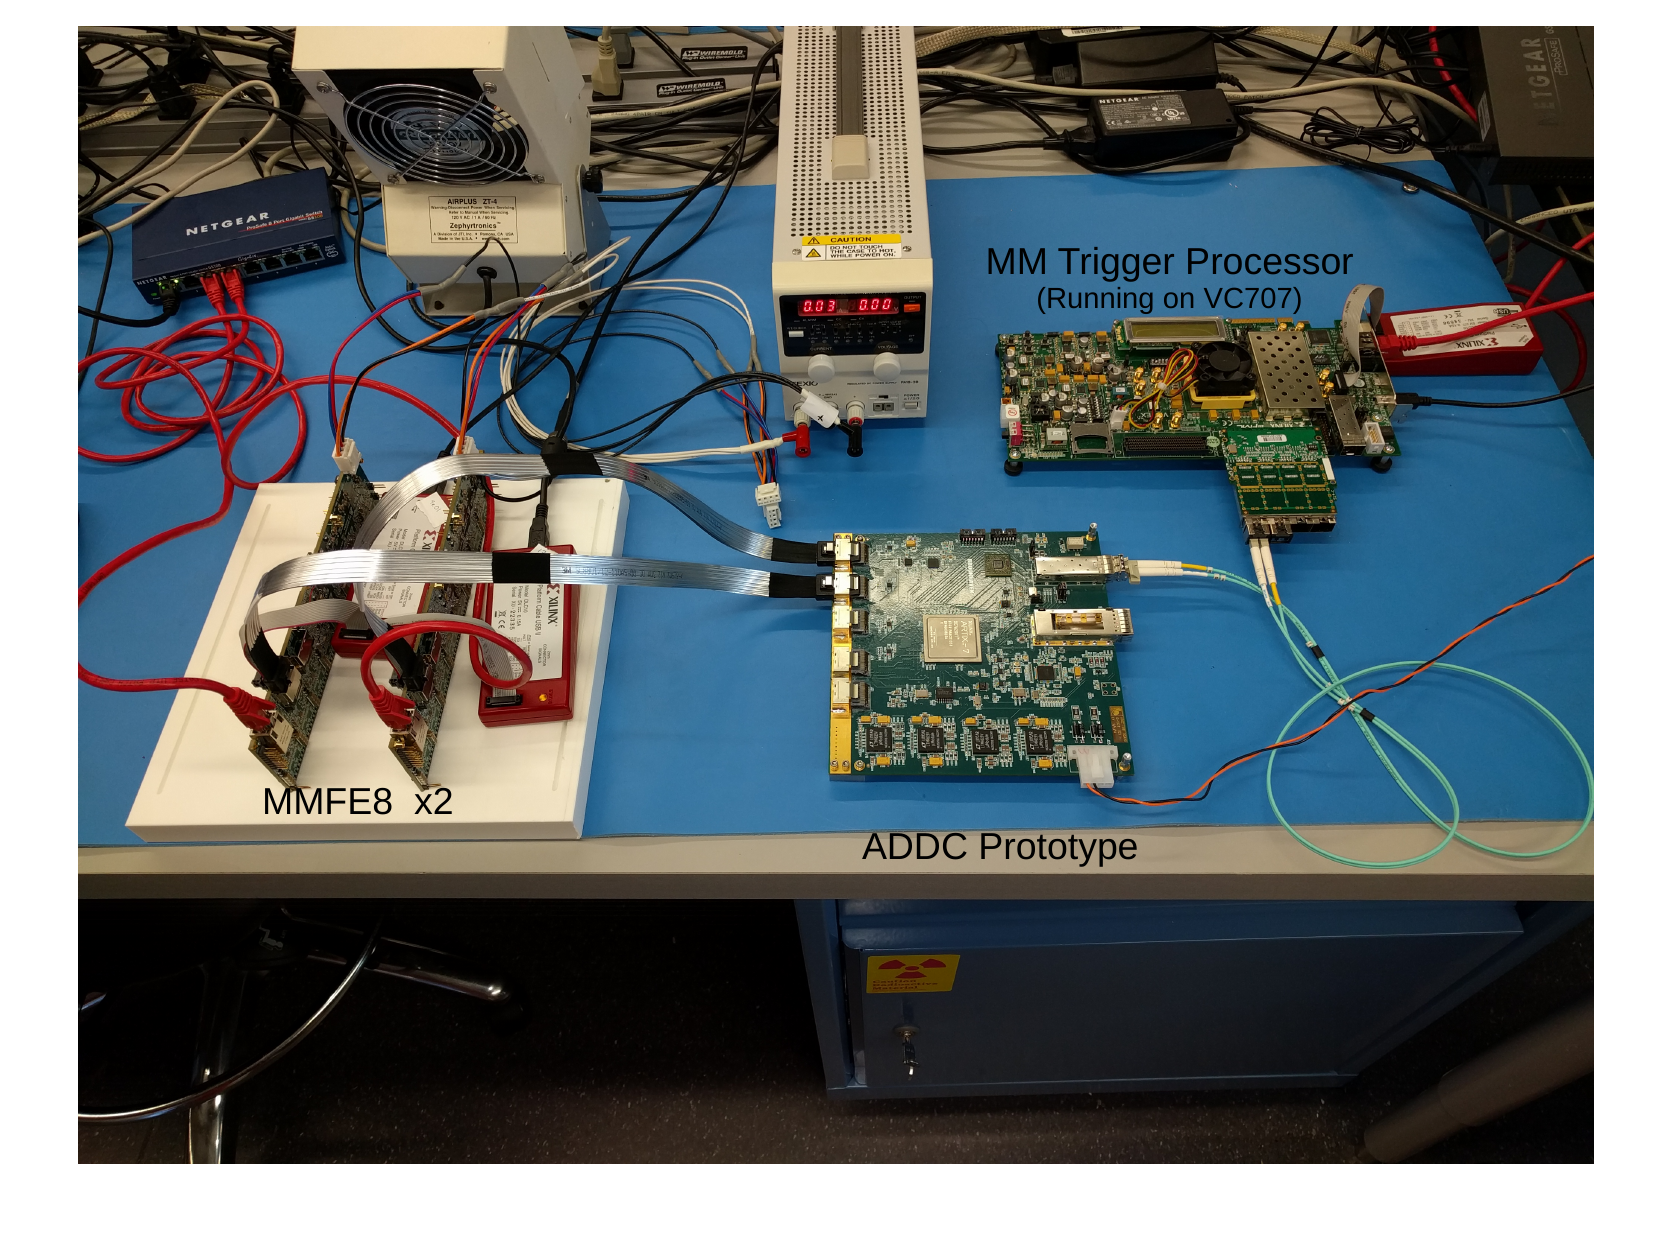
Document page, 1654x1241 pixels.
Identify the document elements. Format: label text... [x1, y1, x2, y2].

text_box MM Trigger Processor (Running on VC707) [970, 233, 1369, 323]
text_box ADDC Prototype [847, 818, 1154, 875]
text_box MMFE8 x2 [247, 773, 469, 830]
picture [78, 26, 1594, 1164]
